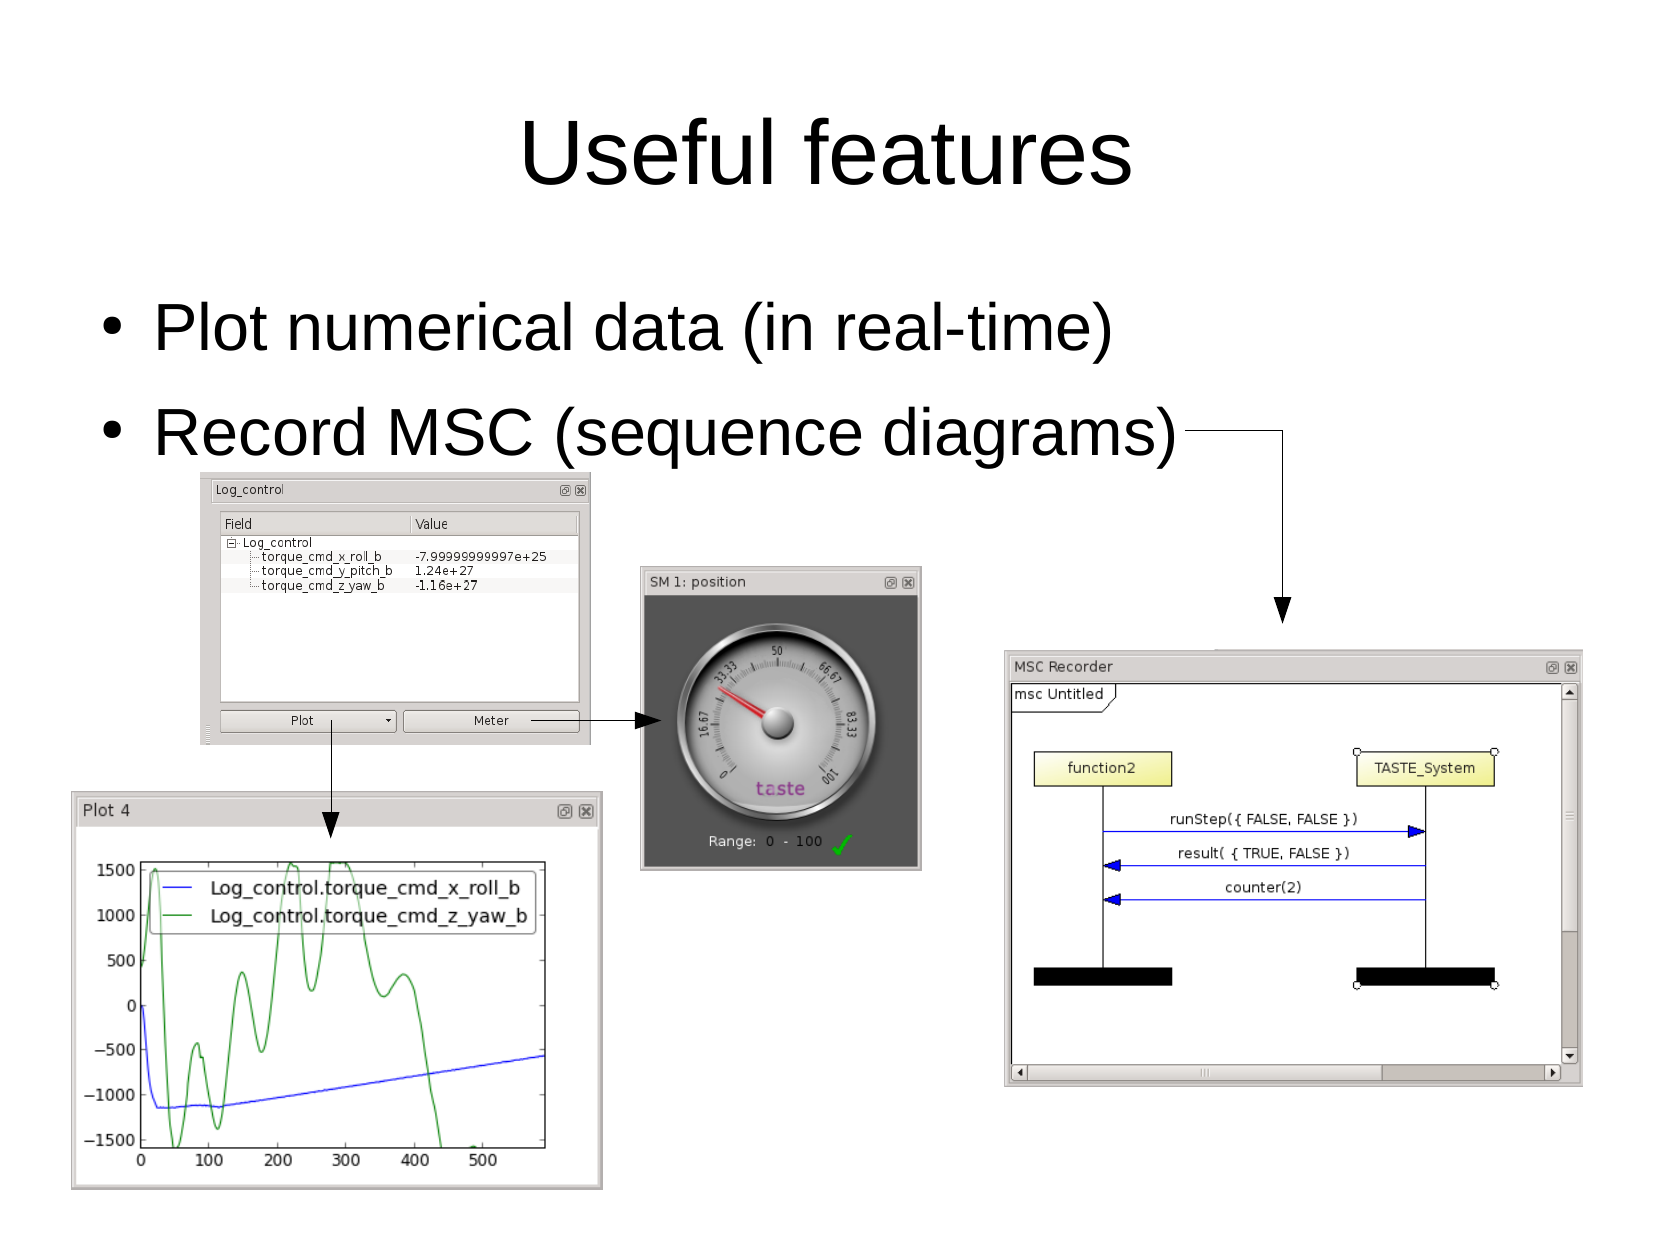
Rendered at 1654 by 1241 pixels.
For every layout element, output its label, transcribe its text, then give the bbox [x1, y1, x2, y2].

title Useful features [82, 49, 1571, 257]
picture [71, 791, 603, 1190]
picture [1003, 649, 1583, 1087]
list Plot numerical data (in real-time) Record MSC (sequence diagrams) [82, 290, 1538, 1010]
picture [200, 472, 591, 745]
picture [640, 566, 922, 871]
